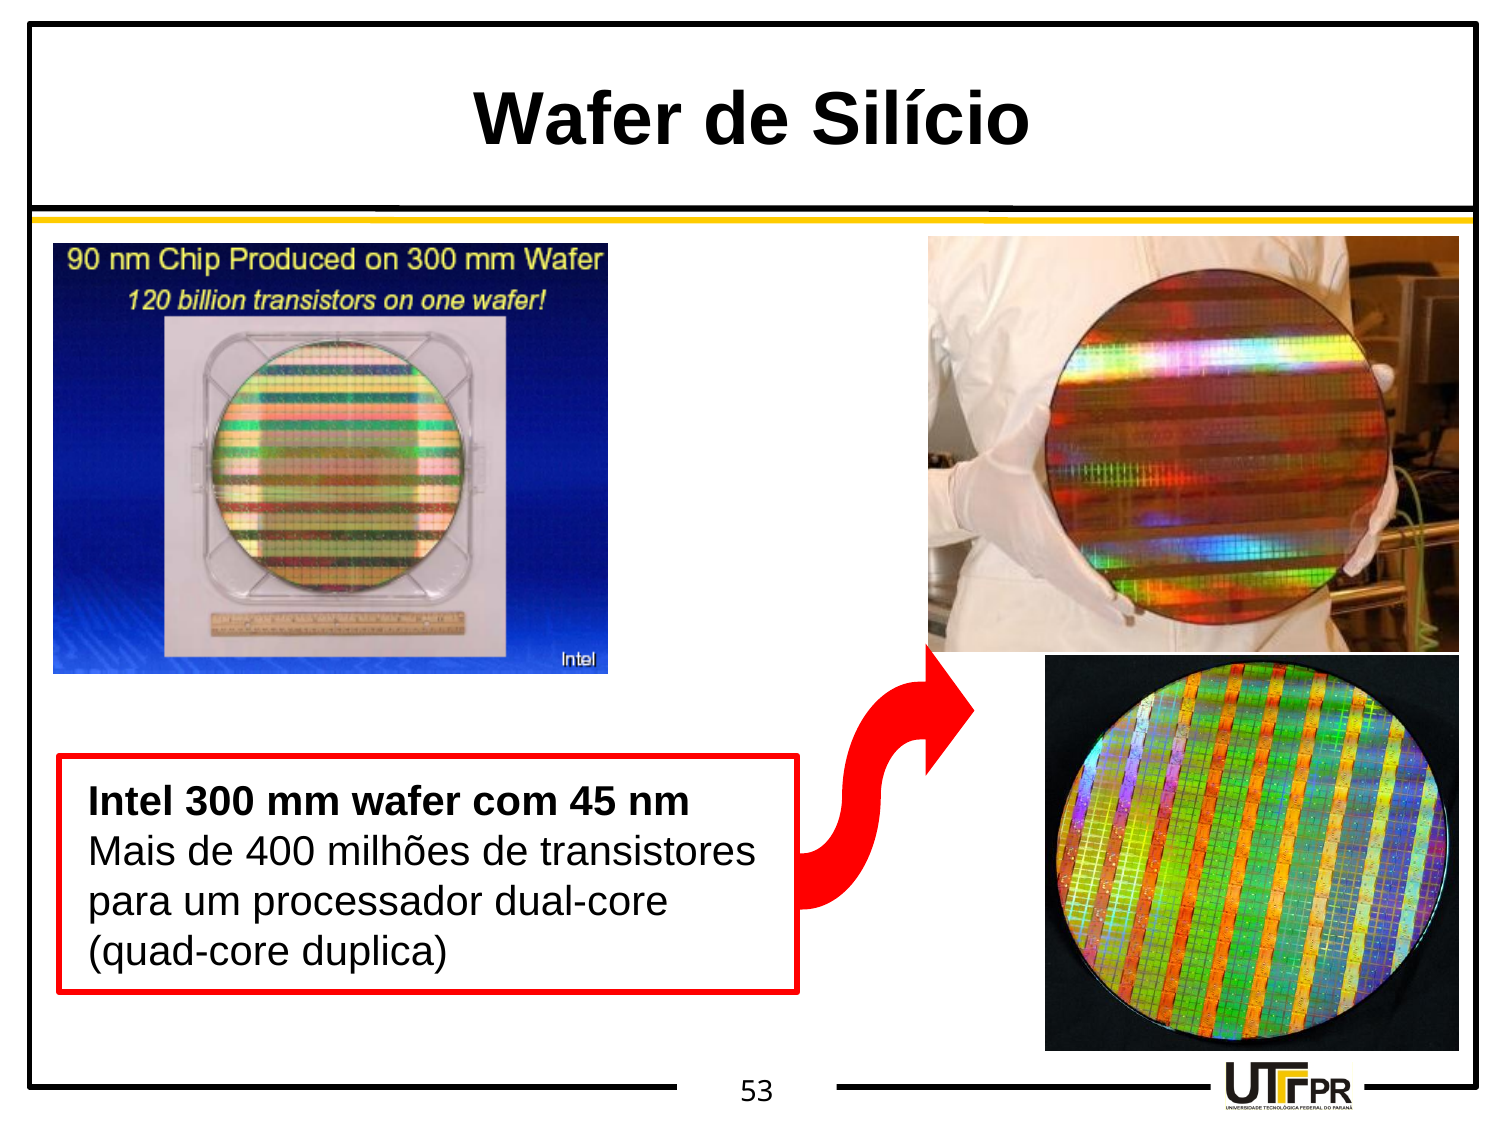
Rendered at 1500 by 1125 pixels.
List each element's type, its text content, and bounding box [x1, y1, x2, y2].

picture [928, 236, 1459, 652]
picture [1225, 1062, 1353, 1110]
text_box [797, 643, 975, 910]
text_box Intel 300 mm wafer com 45 nm Mais de 400 milhões de transistores para um processador dual-core (quad-core duplica) [59, 755, 798, 993]
picture [53, 243, 608, 674]
picture [1045, 655, 1459, 1051]
title Wafer de Silício [29, 47, 1477, 195]
